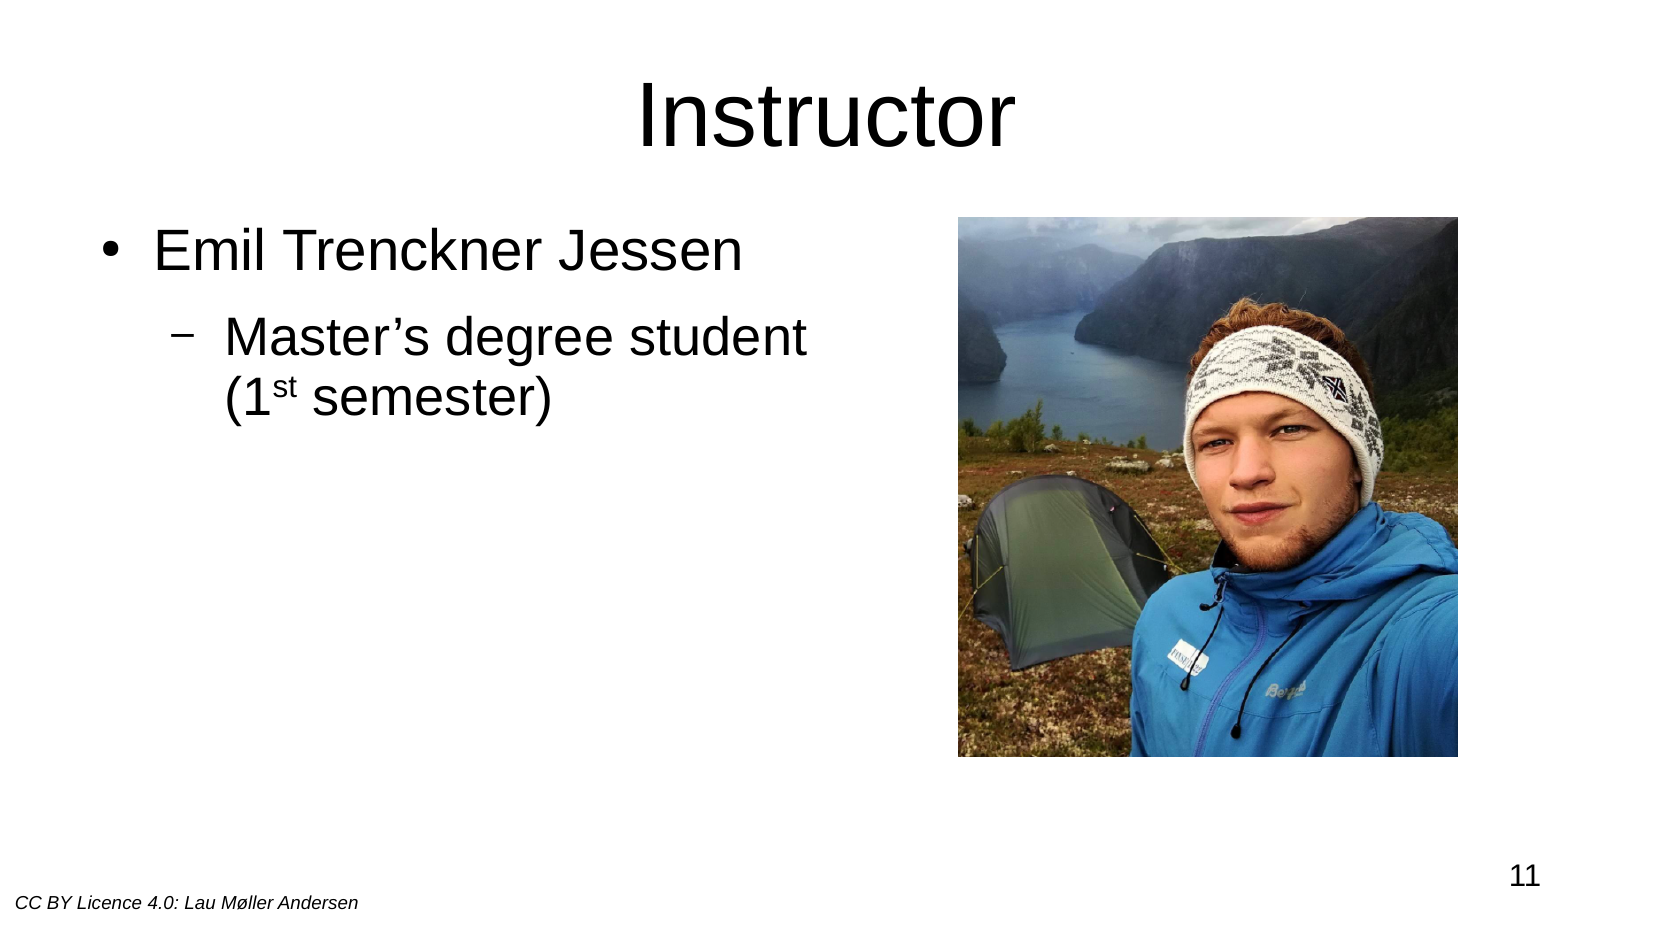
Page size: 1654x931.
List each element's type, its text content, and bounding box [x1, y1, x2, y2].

text_box CC BY Licence 4.0: Lau Møller Andersen [0, 885, 387, 921]
picture [958, 217, 1458, 758]
title Instructor [82, 37, 1571, 193]
text_box <nummer> [1494, 850, 1654, 921]
list Emil Trenckner Jessen Master’s degree student (1st semester) [82, 217, 809, 758]
